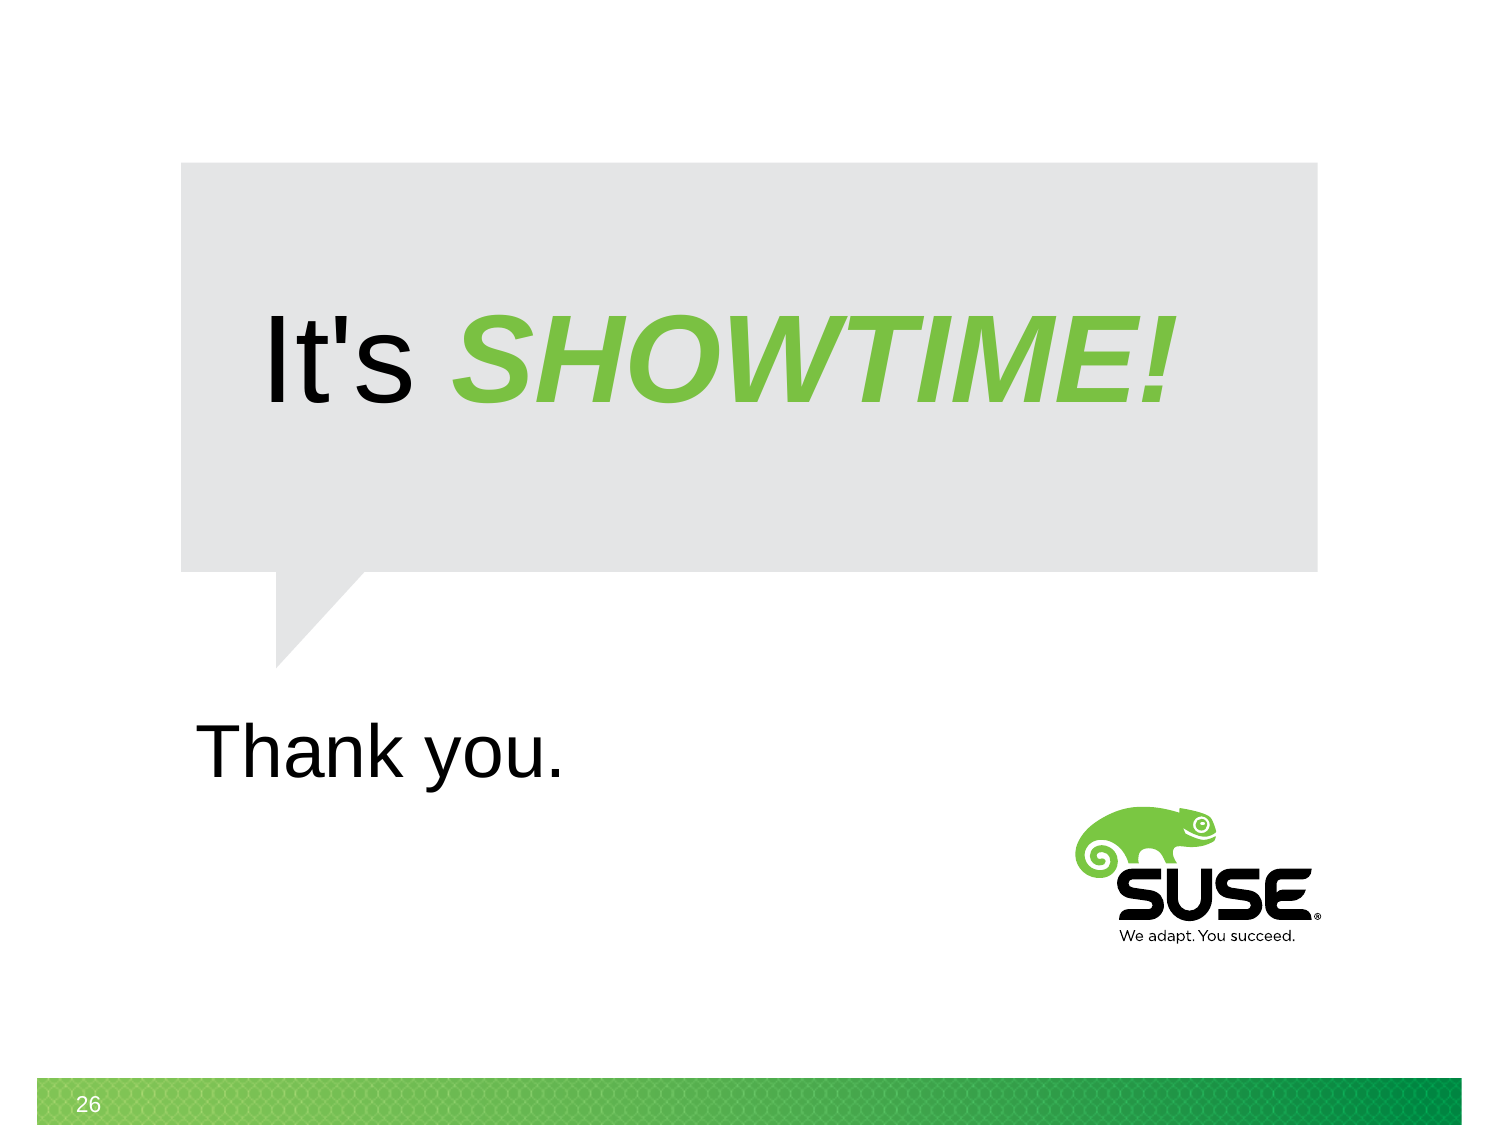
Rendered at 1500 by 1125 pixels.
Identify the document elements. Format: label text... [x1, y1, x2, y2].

picture [37, 1078, 1462, 1125]
text_box It's SHOWTIME! [245, 290, 1221, 436]
